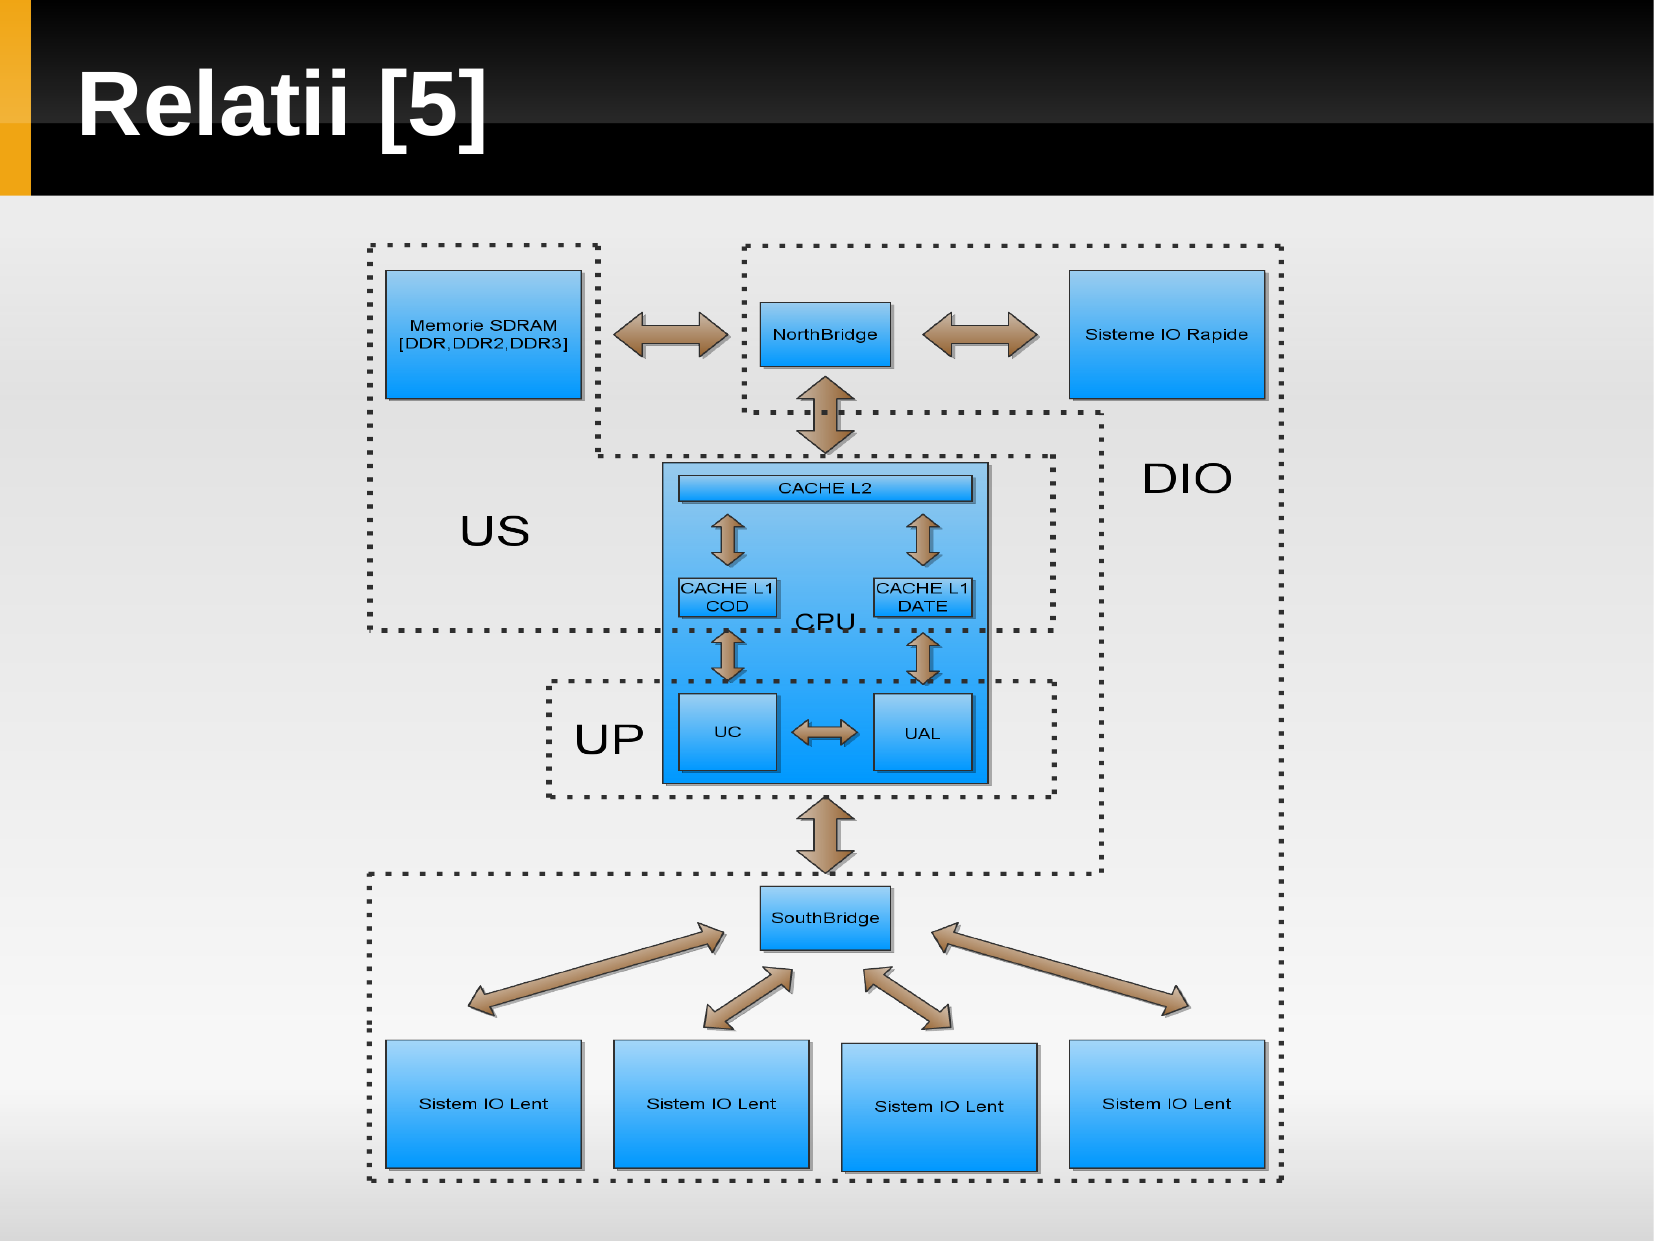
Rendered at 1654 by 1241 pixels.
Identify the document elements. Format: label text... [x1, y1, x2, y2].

picture [0, 0, 1654, 1241]
title Relatii [5] [76, 7, 1565, 200]
